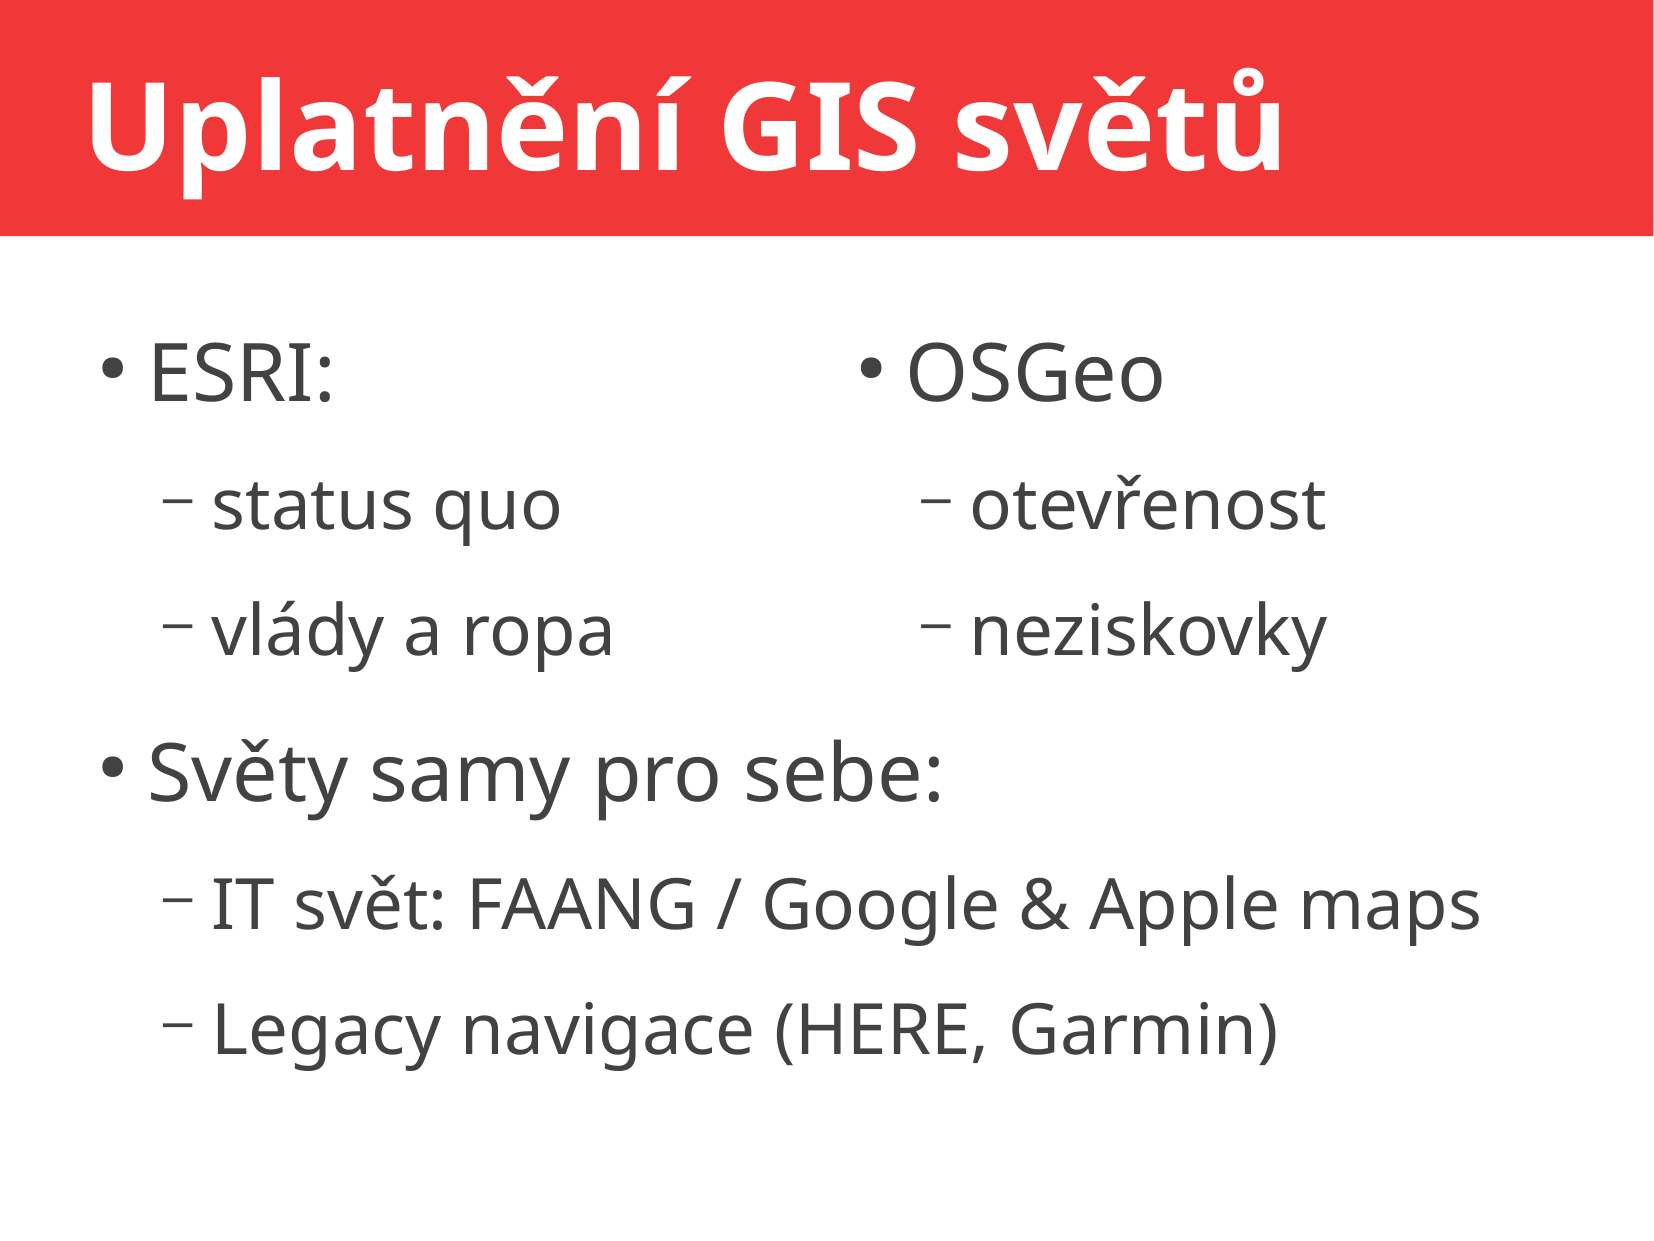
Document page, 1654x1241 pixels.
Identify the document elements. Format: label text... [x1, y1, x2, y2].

list ESRI: status quo vlády a ropa [82, 314, 805, 680]
title Uplatnění GIS světů [82, 19, 1571, 227]
list Světy samy pro sebe: IT svět: FAANG / Google & Apple maps Legacy navigace (HERE, Garmin) [82, 714, 1563, 1080]
list OSGeo otevřenost neziskovky [840, 314, 1564, 680]
